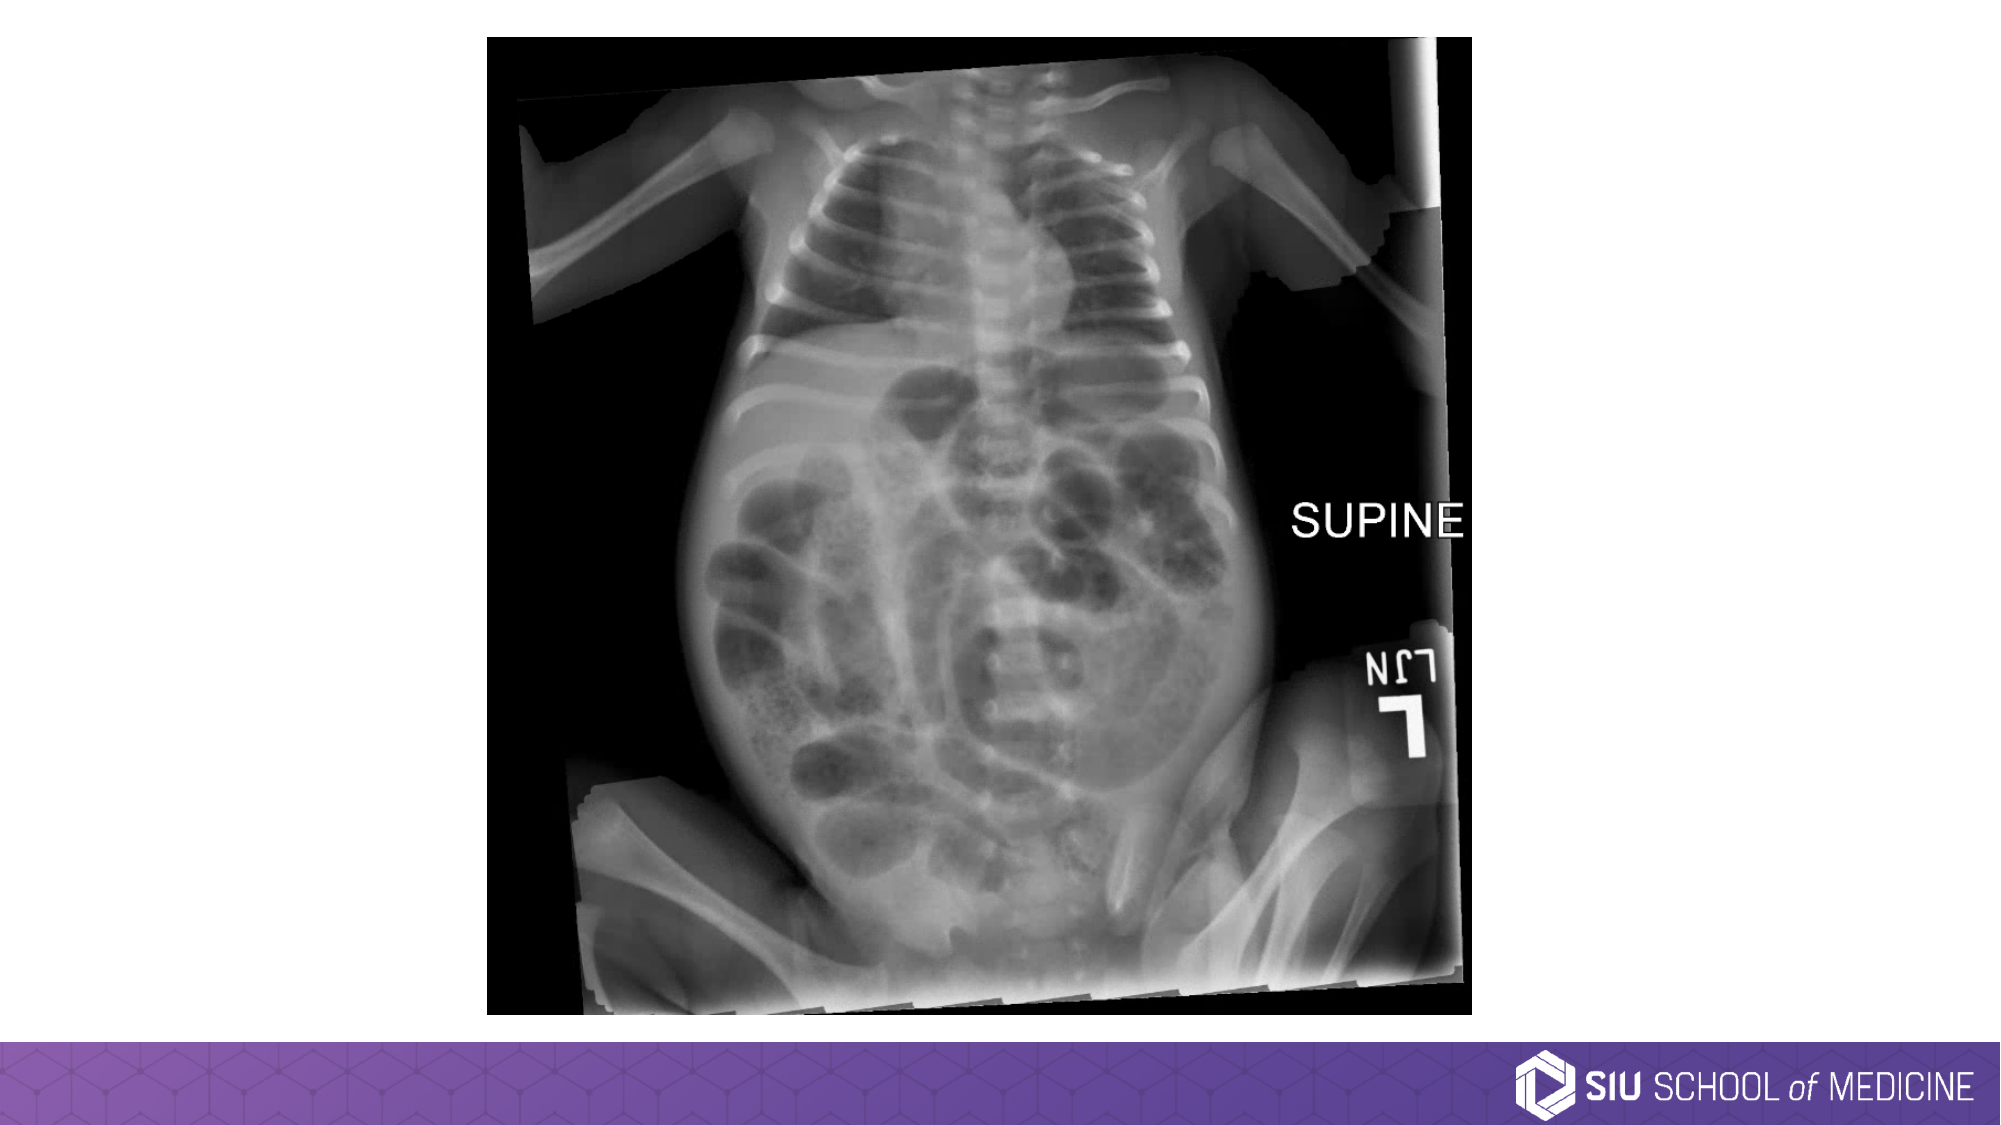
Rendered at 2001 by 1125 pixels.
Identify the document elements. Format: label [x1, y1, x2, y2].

picture [487, 37, 1472, 1015]
picture [0, 1042, 2000, 1125]
